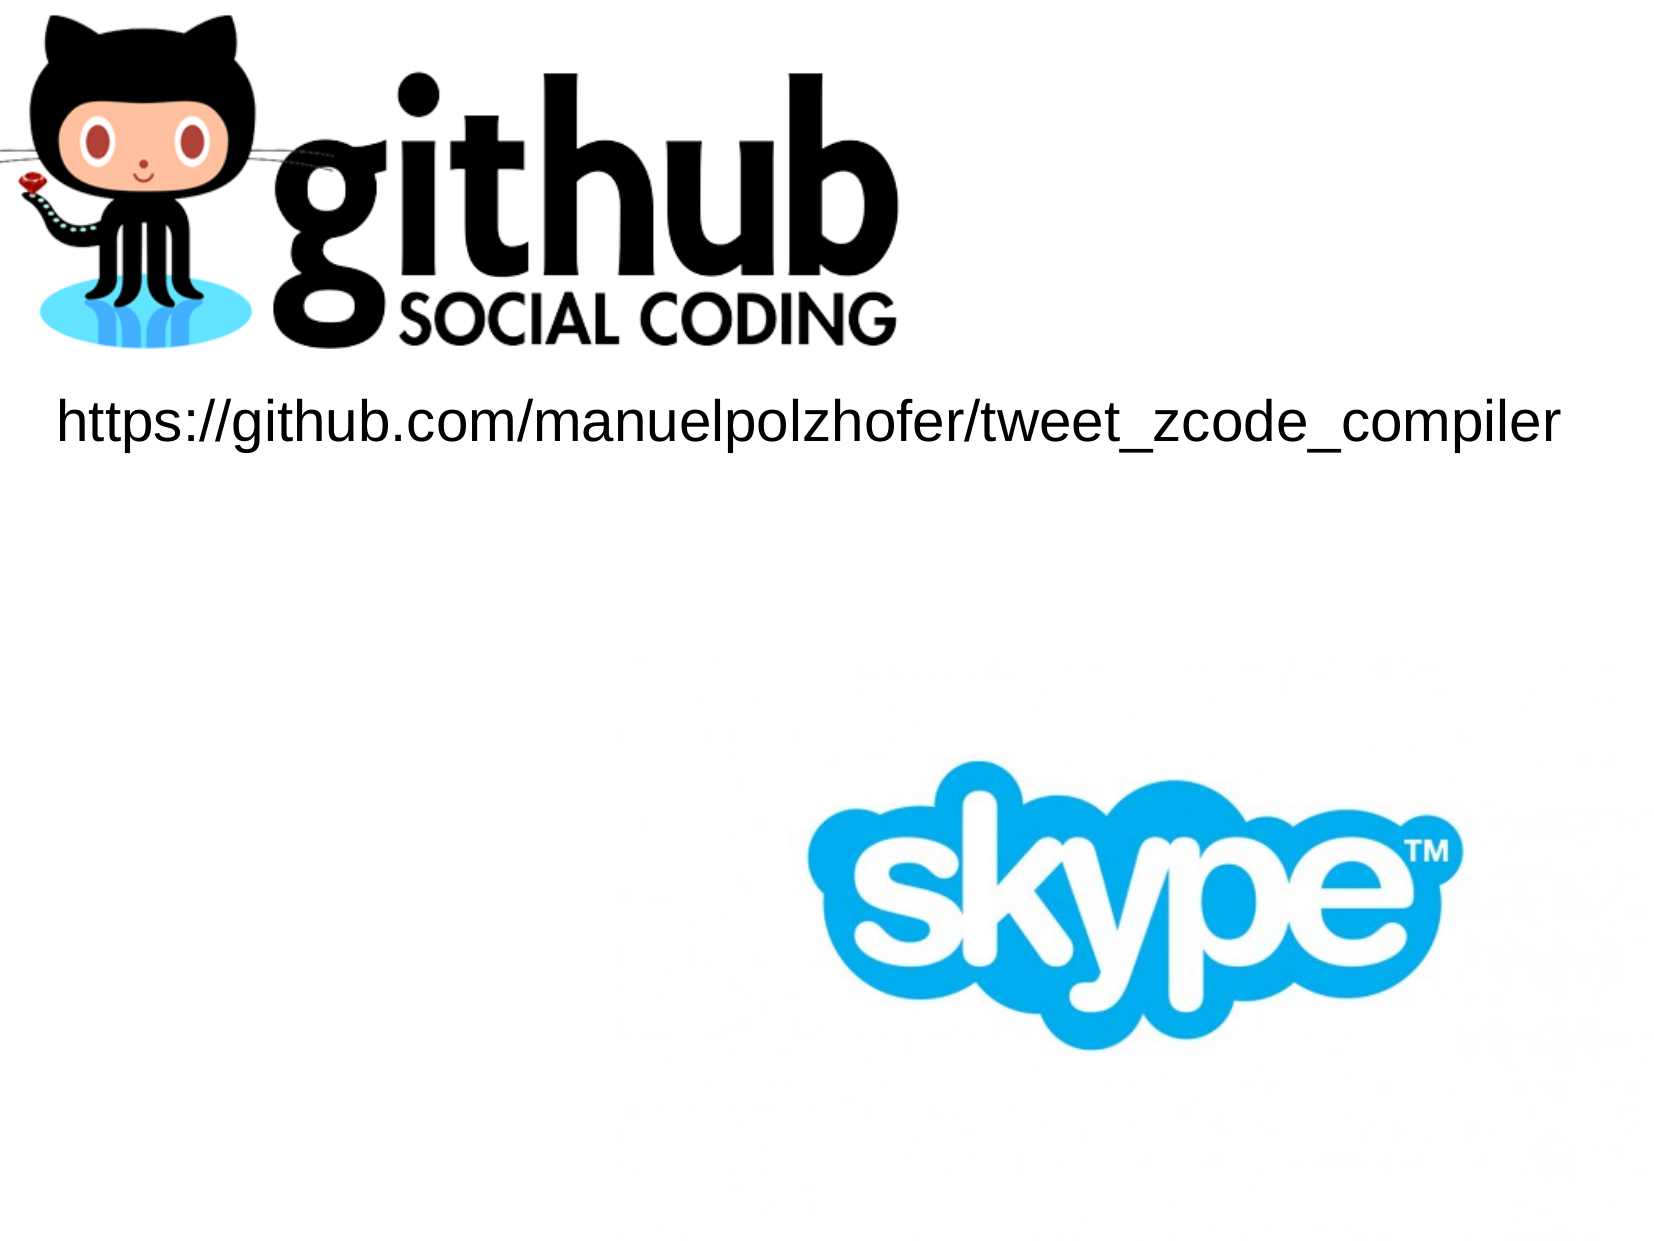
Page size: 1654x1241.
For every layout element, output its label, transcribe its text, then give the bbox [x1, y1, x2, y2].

picture [0, 0, 907, 361]
picture [615, 655, 1653, 1241]
title https://github.com/manuelpolzhofer/tweet_zcode_compiler [45, 317, 1576, 526]
